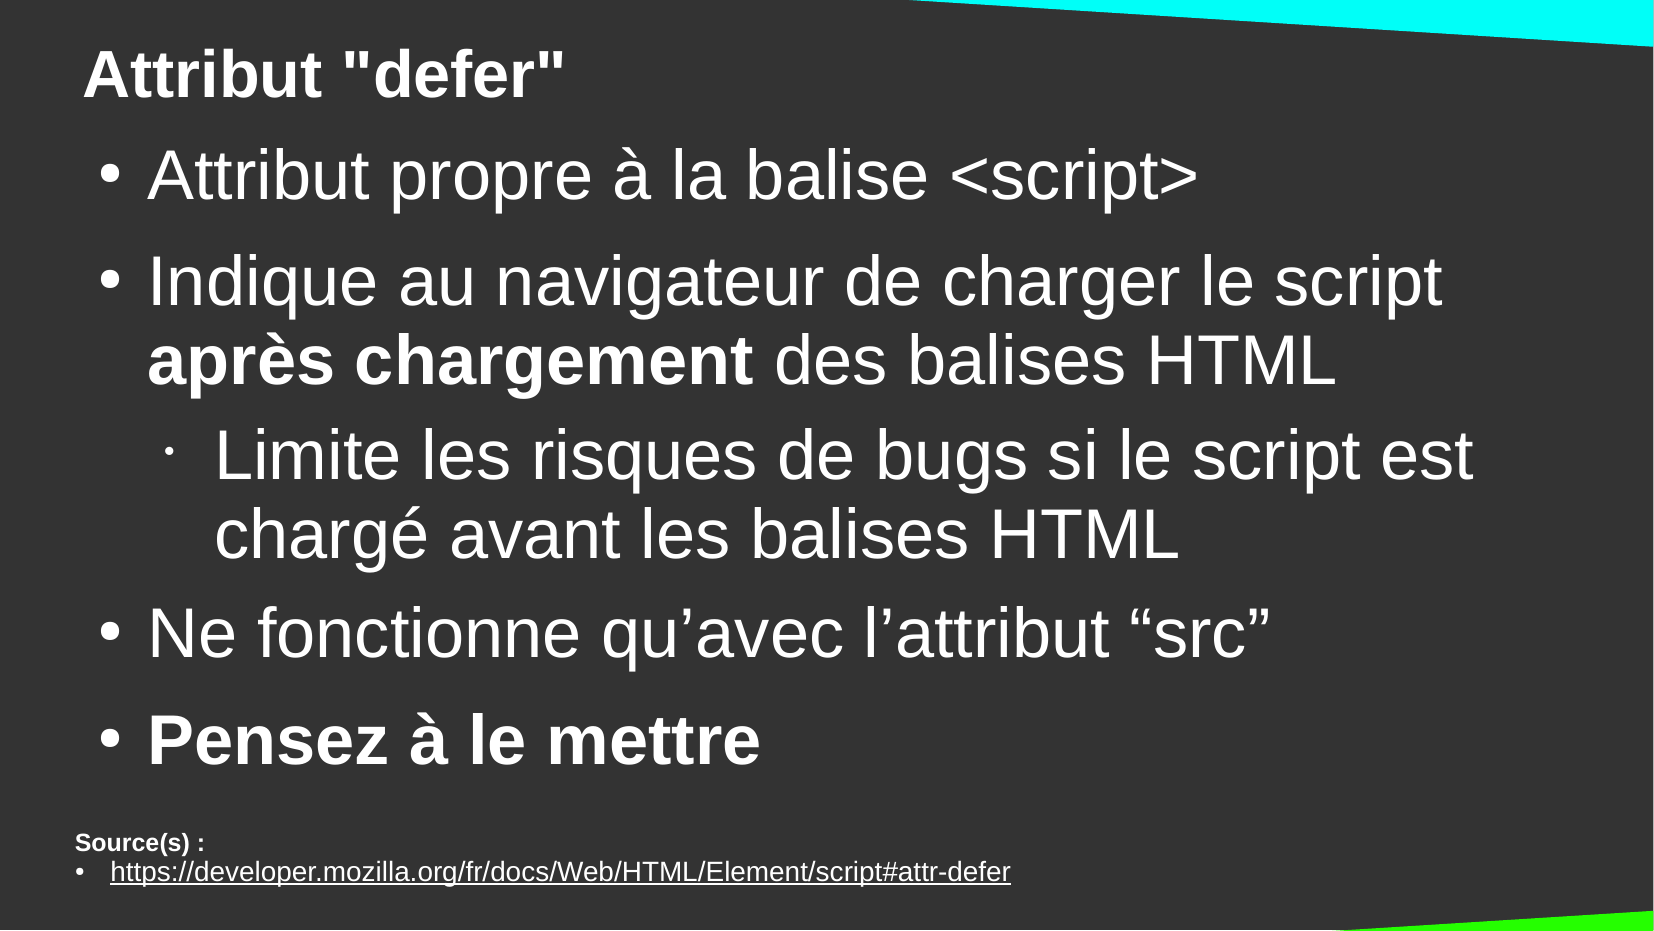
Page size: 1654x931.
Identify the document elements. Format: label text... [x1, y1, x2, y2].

text_box [1332, 910, 1654, 931]
list Attribut propre à la balise <script> Indique au navigateur de charger le script après chargement des balises HTML Limite les risques de bugs si le script est chargé avant les balises HTML Ne fonctionne qu’avec l’attribut “src” Pensez à le mettre [80, 135, 1620, 780]
text_box Source(s) : https://developer.mozilla.org/fr/docs/Web/HTML/Element/script#attr-defer [60, 821, 1583, 920]
title Attribut "defer" [82, 37, 1571, 114]
text_box [909, 0, 1654, 47]
